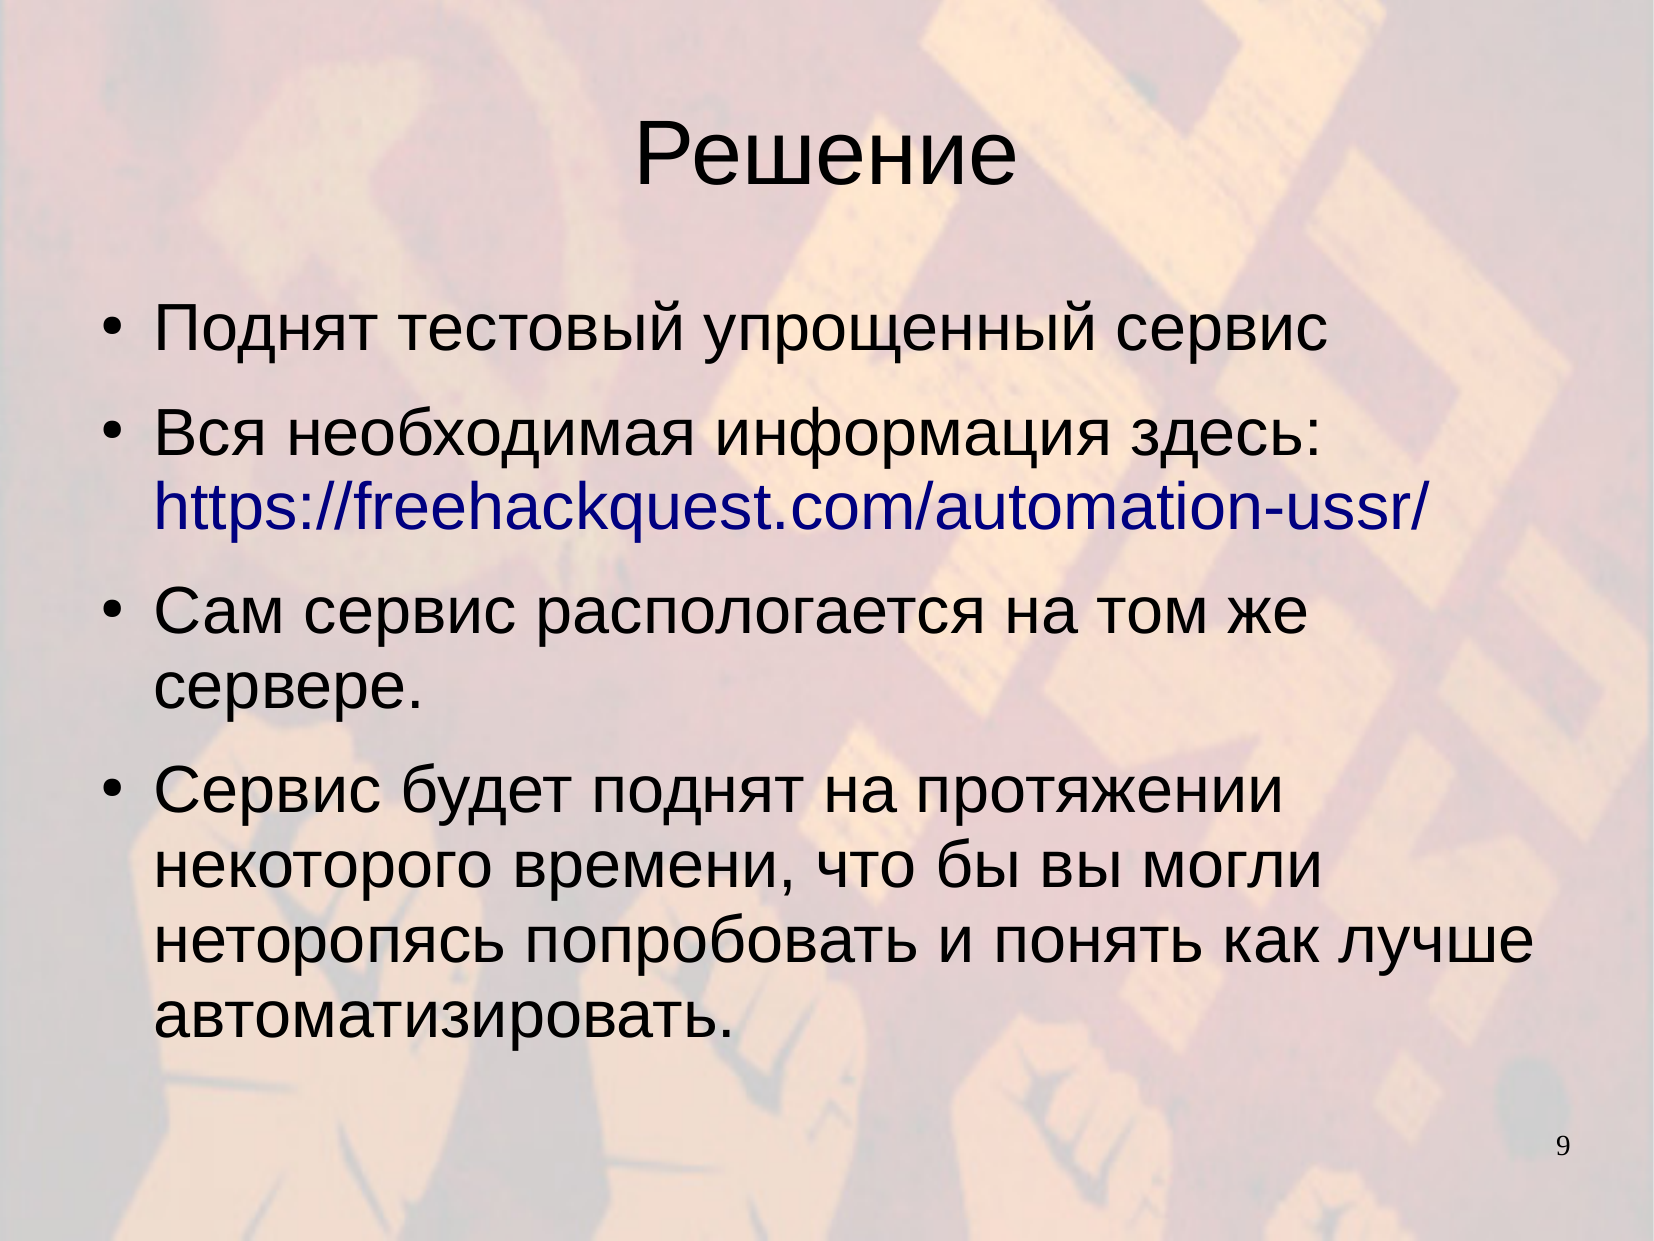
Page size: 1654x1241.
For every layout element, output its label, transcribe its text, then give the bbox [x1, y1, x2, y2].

title Решение [82, 49, 1571, 257]
picture [0, 0, 1654, 1241]
list Поднят тестовый упрощенный сервис Вся необходимая информация здесь: https://freehackquest.com/automation-ussr/ Сам сервис распологается на том же сервере. Сервис будет поднят на протяжении некоторого времени, что бы вы могли неторопясь попробовать и понять как лучше автоматизировать. [82, 290, 1571, 1111]
